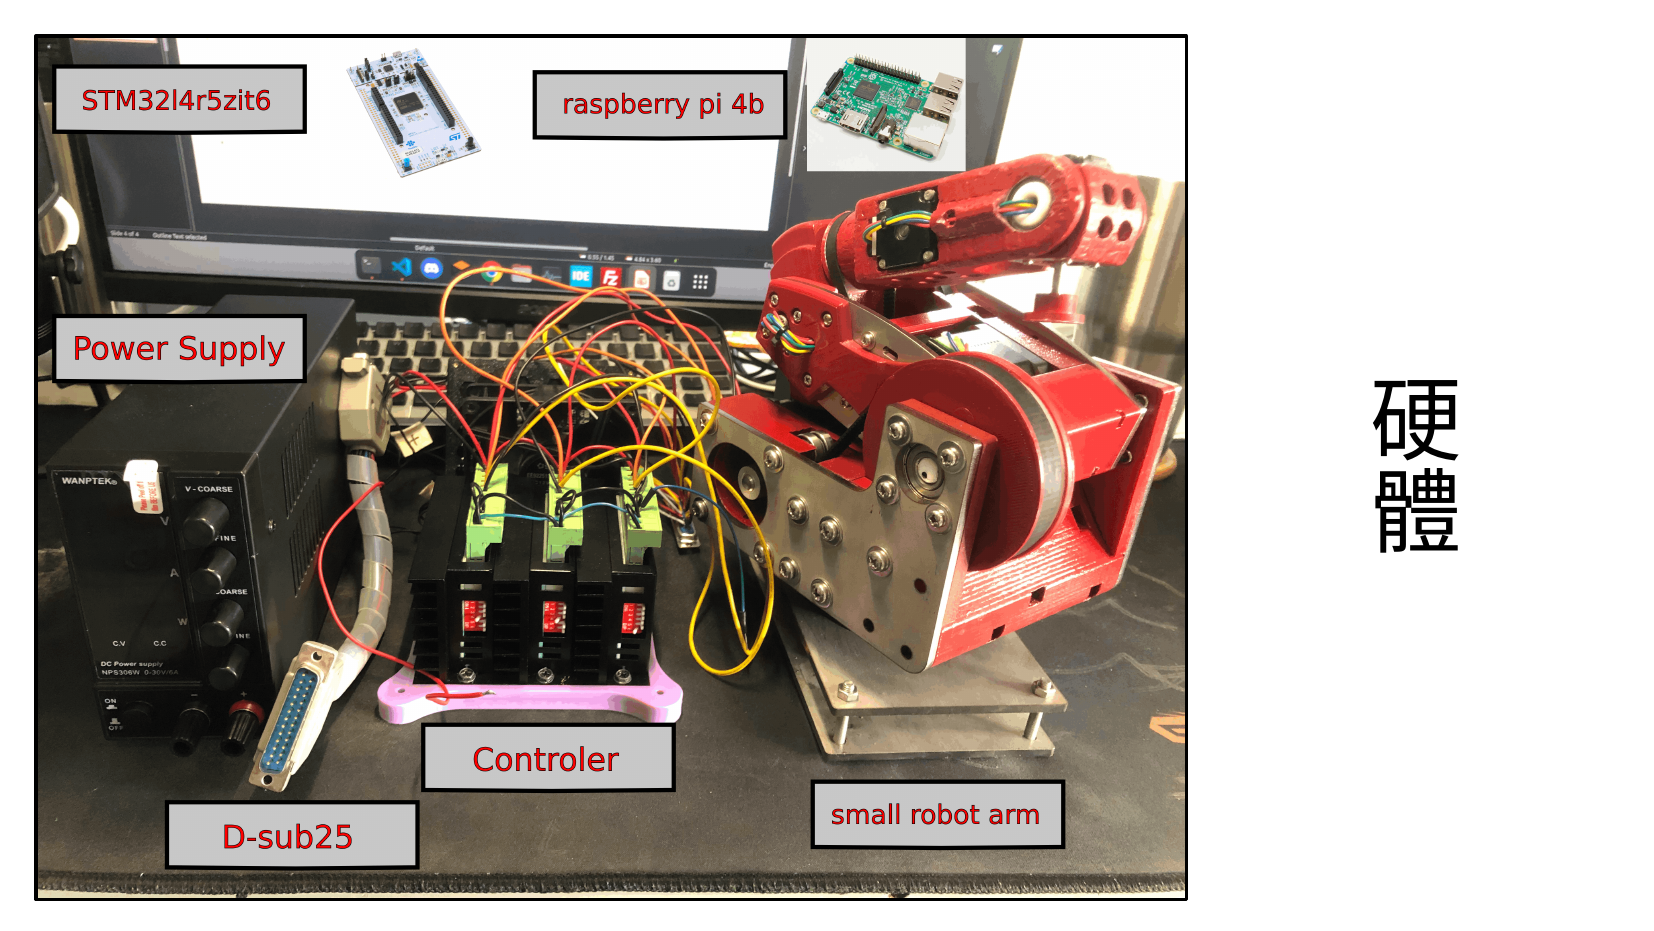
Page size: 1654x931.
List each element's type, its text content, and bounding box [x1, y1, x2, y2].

title 硬體 [1312, 105, 1520, 826]
picture [37, 37, 1185, 899]
